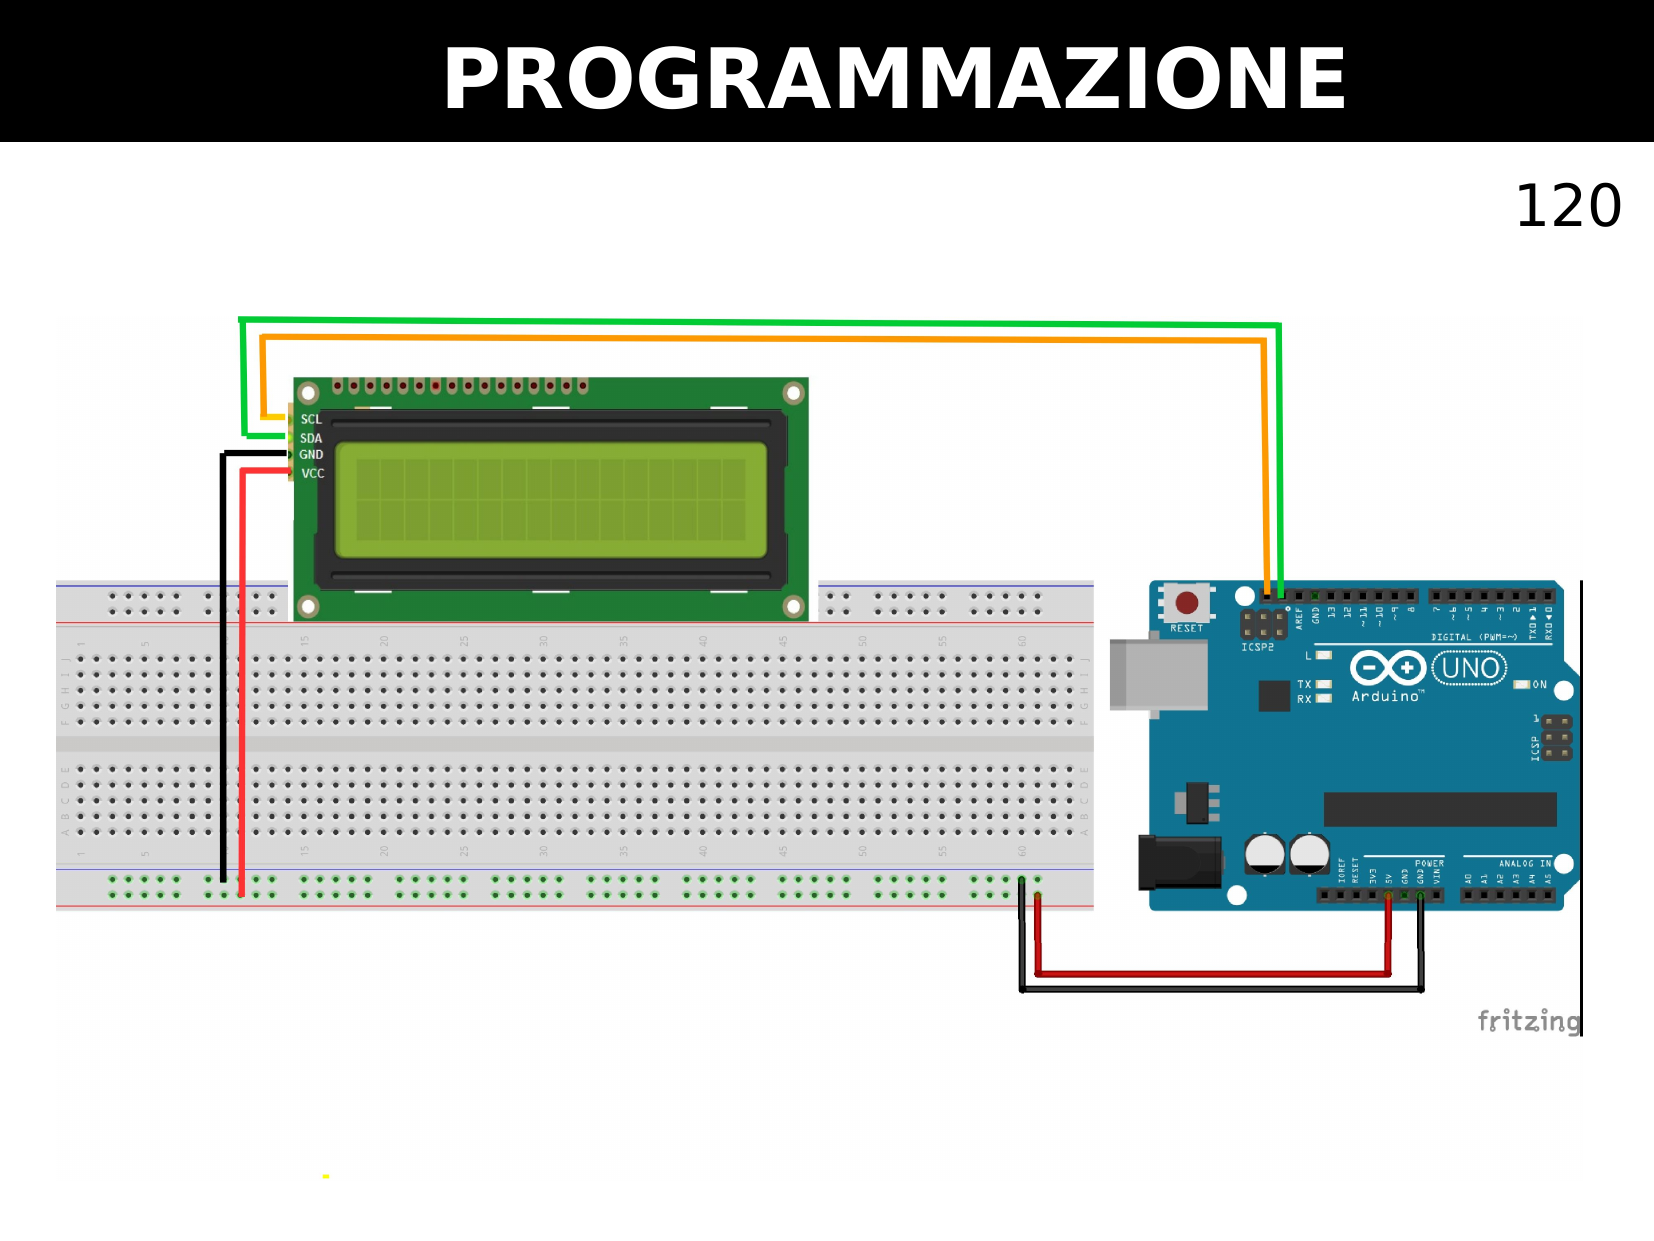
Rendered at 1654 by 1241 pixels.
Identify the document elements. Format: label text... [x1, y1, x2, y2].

text_box 120 [1498, 165, 1640, 249]
text_box PROGRAMMAZIONE [425, 23, 1366, 136]
picture [56, 316, 1583, 1181]
text_box [0, 0, 1654, 142]
